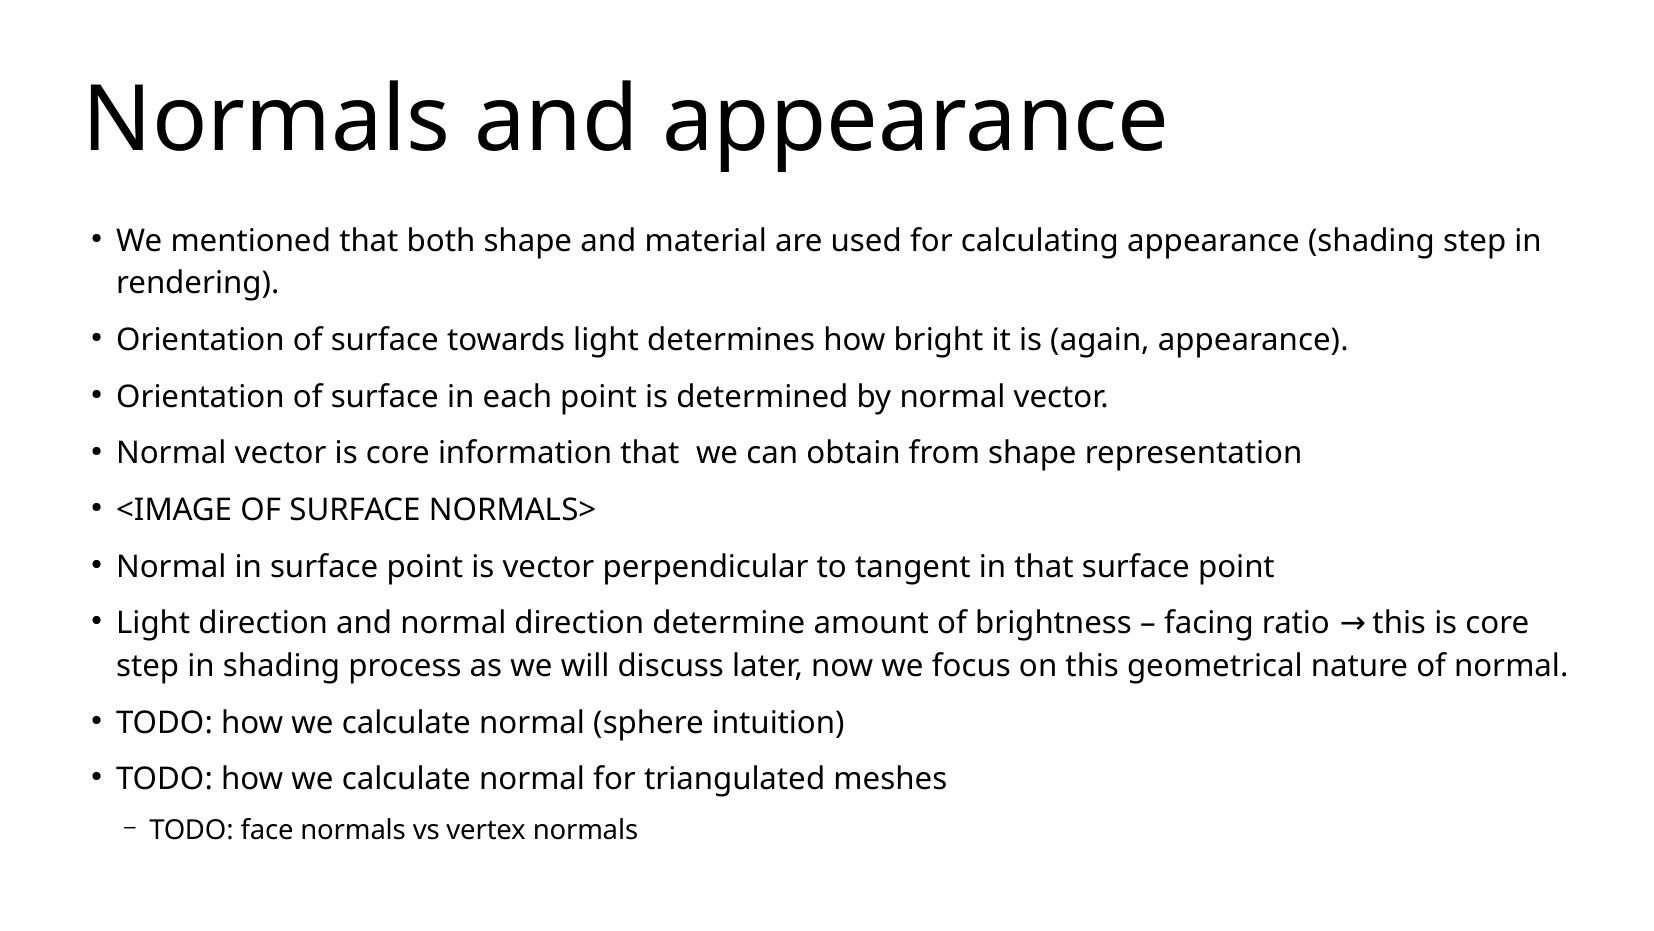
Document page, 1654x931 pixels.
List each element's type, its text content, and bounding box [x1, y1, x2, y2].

list We mentioned that both shape and material are used for calculating appearance (shading step in rendering). Orientation of surface towards light determines how bright it is (again, appearance). Orientation of surface in each point is determined by normal vector. Normal vector is core information that we can obtain from shape representation <IMAGE OF SURFACE NORMALS> Normal in surface point is vector perpendicular to tangent in that surface point Light direction and normal direction determine amount of brightness – facing ratio → this is core step in shading process as we will discuss later, now we focus on this geometrical nature of normal. TODO: how we calculate normal (sphere intuition) TODO: how we calculate normal for triangulated meshes TODO: face normals vs vertex normals [82, 217, 1571, 901]
title Normals and appearance [82, 37, 1571, 193]
